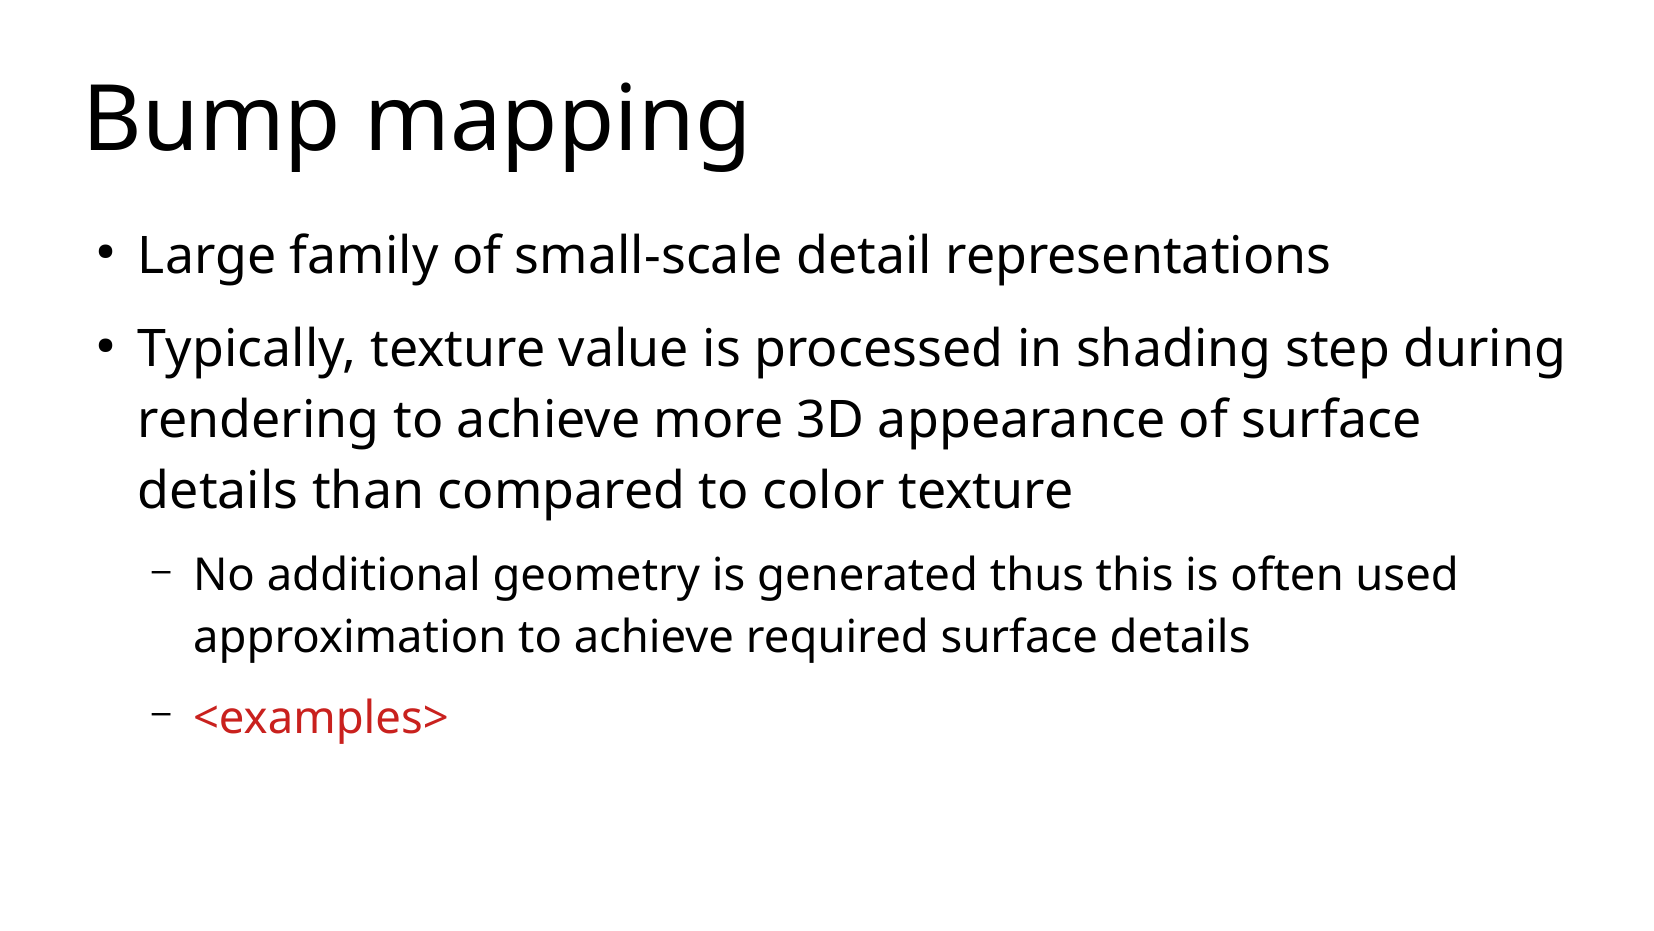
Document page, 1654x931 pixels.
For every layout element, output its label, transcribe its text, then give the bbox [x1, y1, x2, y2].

title Bump mapping [82, 37, 1571, 193]
list Large family of small-scale detail representations Typically, texture value is processed in shading step during rendering to achieve more 3D appearance of surface details than compared to color texture No additional geometry is generated thus this is often used approximation to achieve required surface details <examples> [82, 217, 1571, 758]
